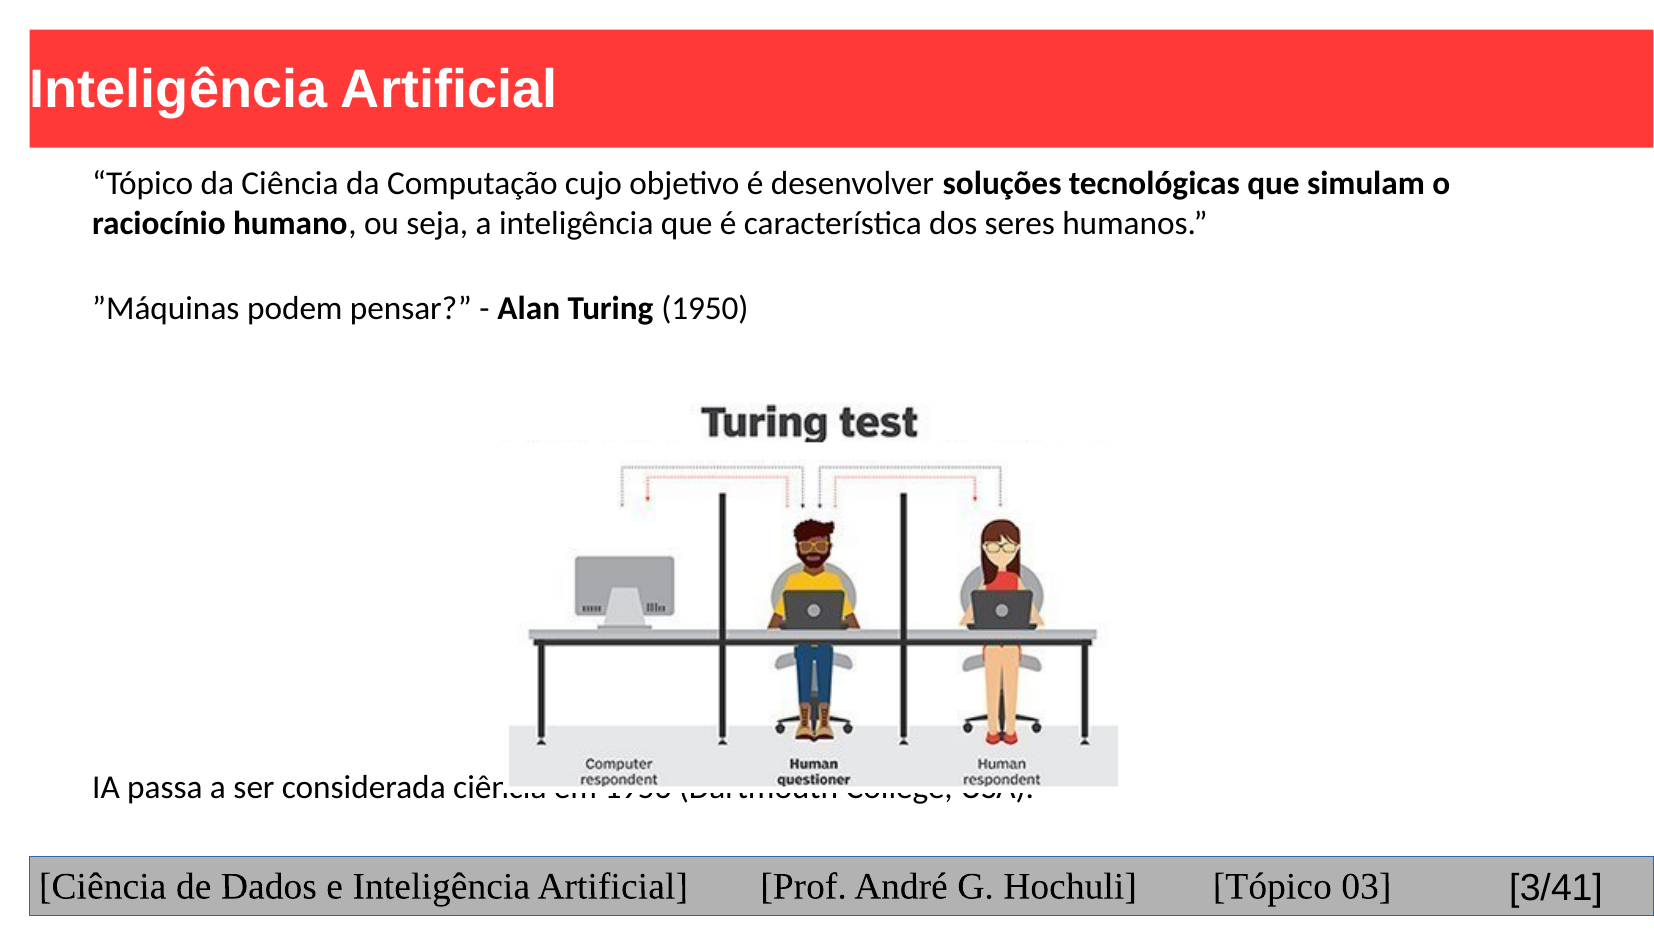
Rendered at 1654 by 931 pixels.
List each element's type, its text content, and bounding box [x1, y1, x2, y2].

picture [503, 389, 1123, 793]
text_box “Tópico da Ciência da Computação cujo objetivo é desenvolver soluções tecnológicas que simulam o raciocínio humano, ou seja, a inteligência que é característica dos seres humanos.” ”Máquinas podem pensar?” - Alan Turing (1950) IA passa a ser considerada ciência em 1956 (Dartmouth College, USA). [77, 153, 1594, 931]
title Inteligência Artificial [29, 29, 1654, 148]
